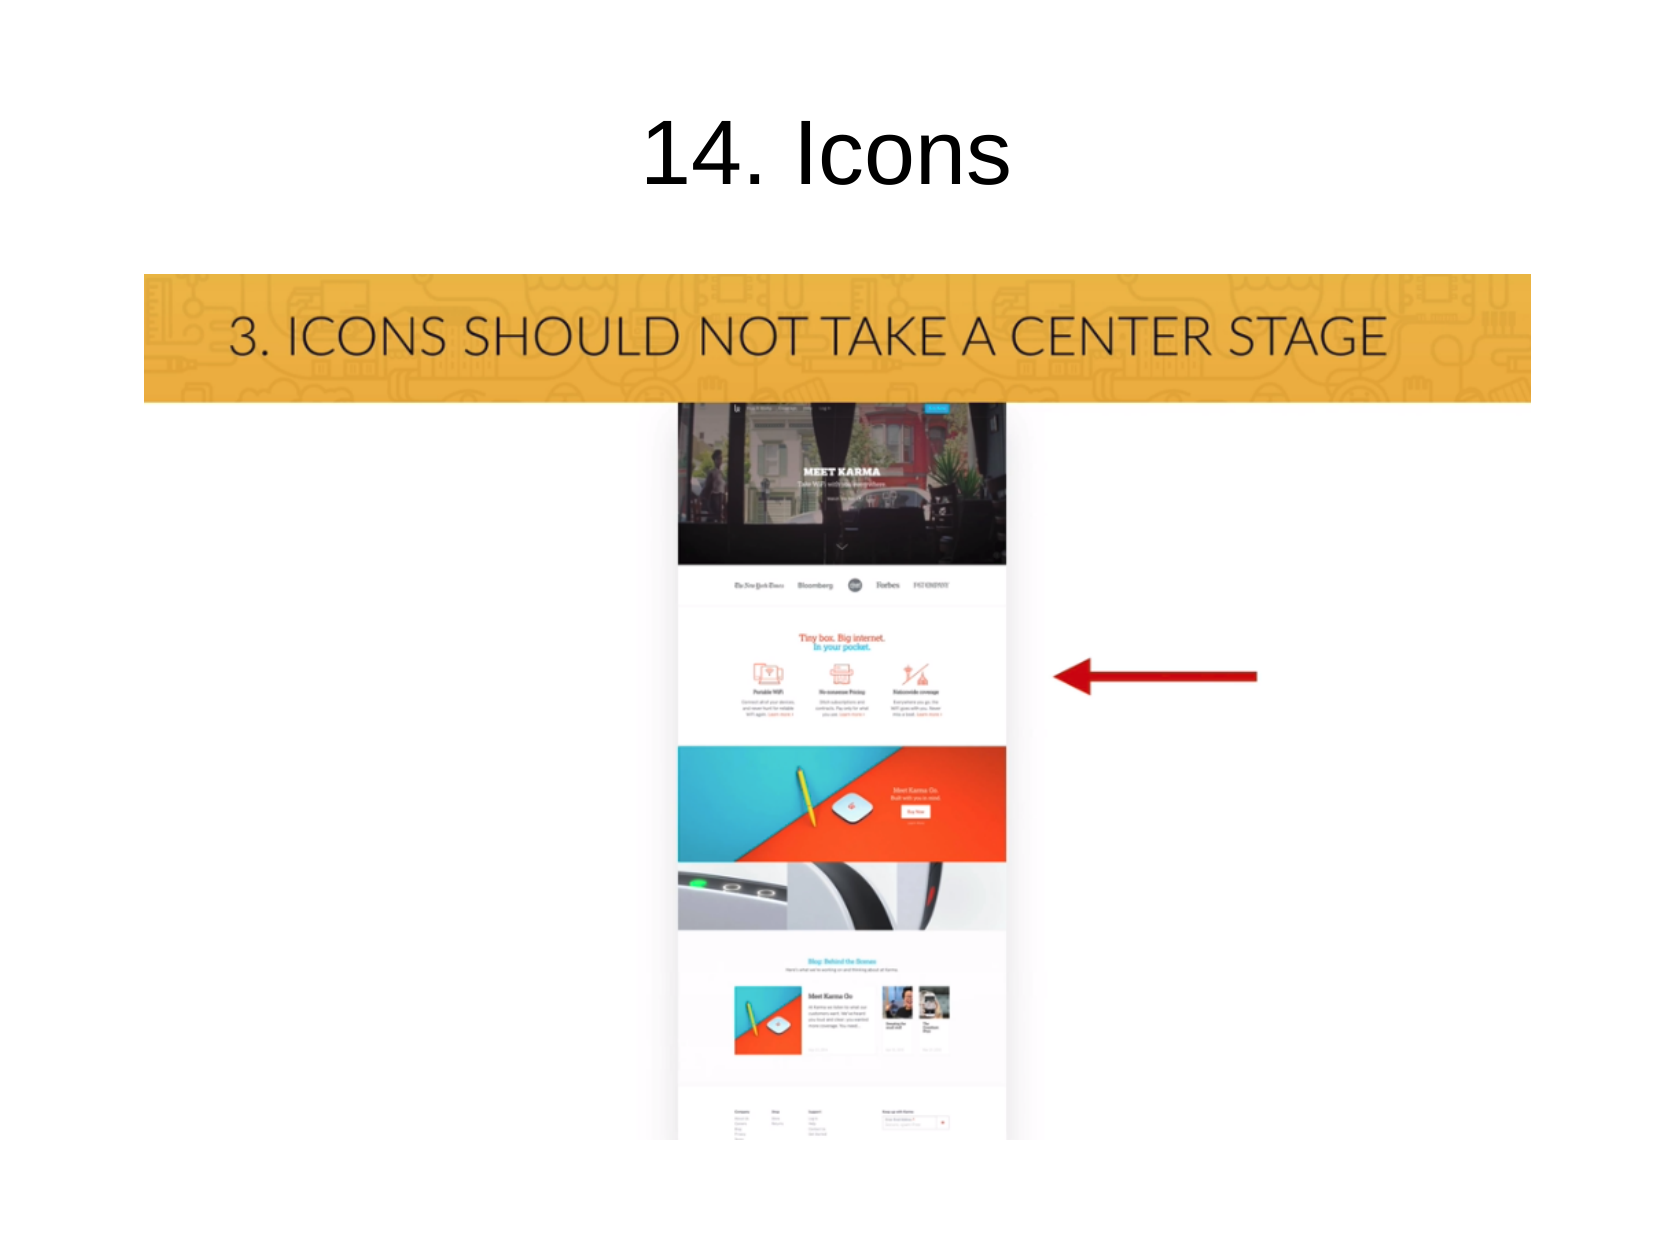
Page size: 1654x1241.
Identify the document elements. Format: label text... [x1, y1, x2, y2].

picture [144, 274, 1531, 1141]
title 14. Icons [82, 49, 1571, 257]
